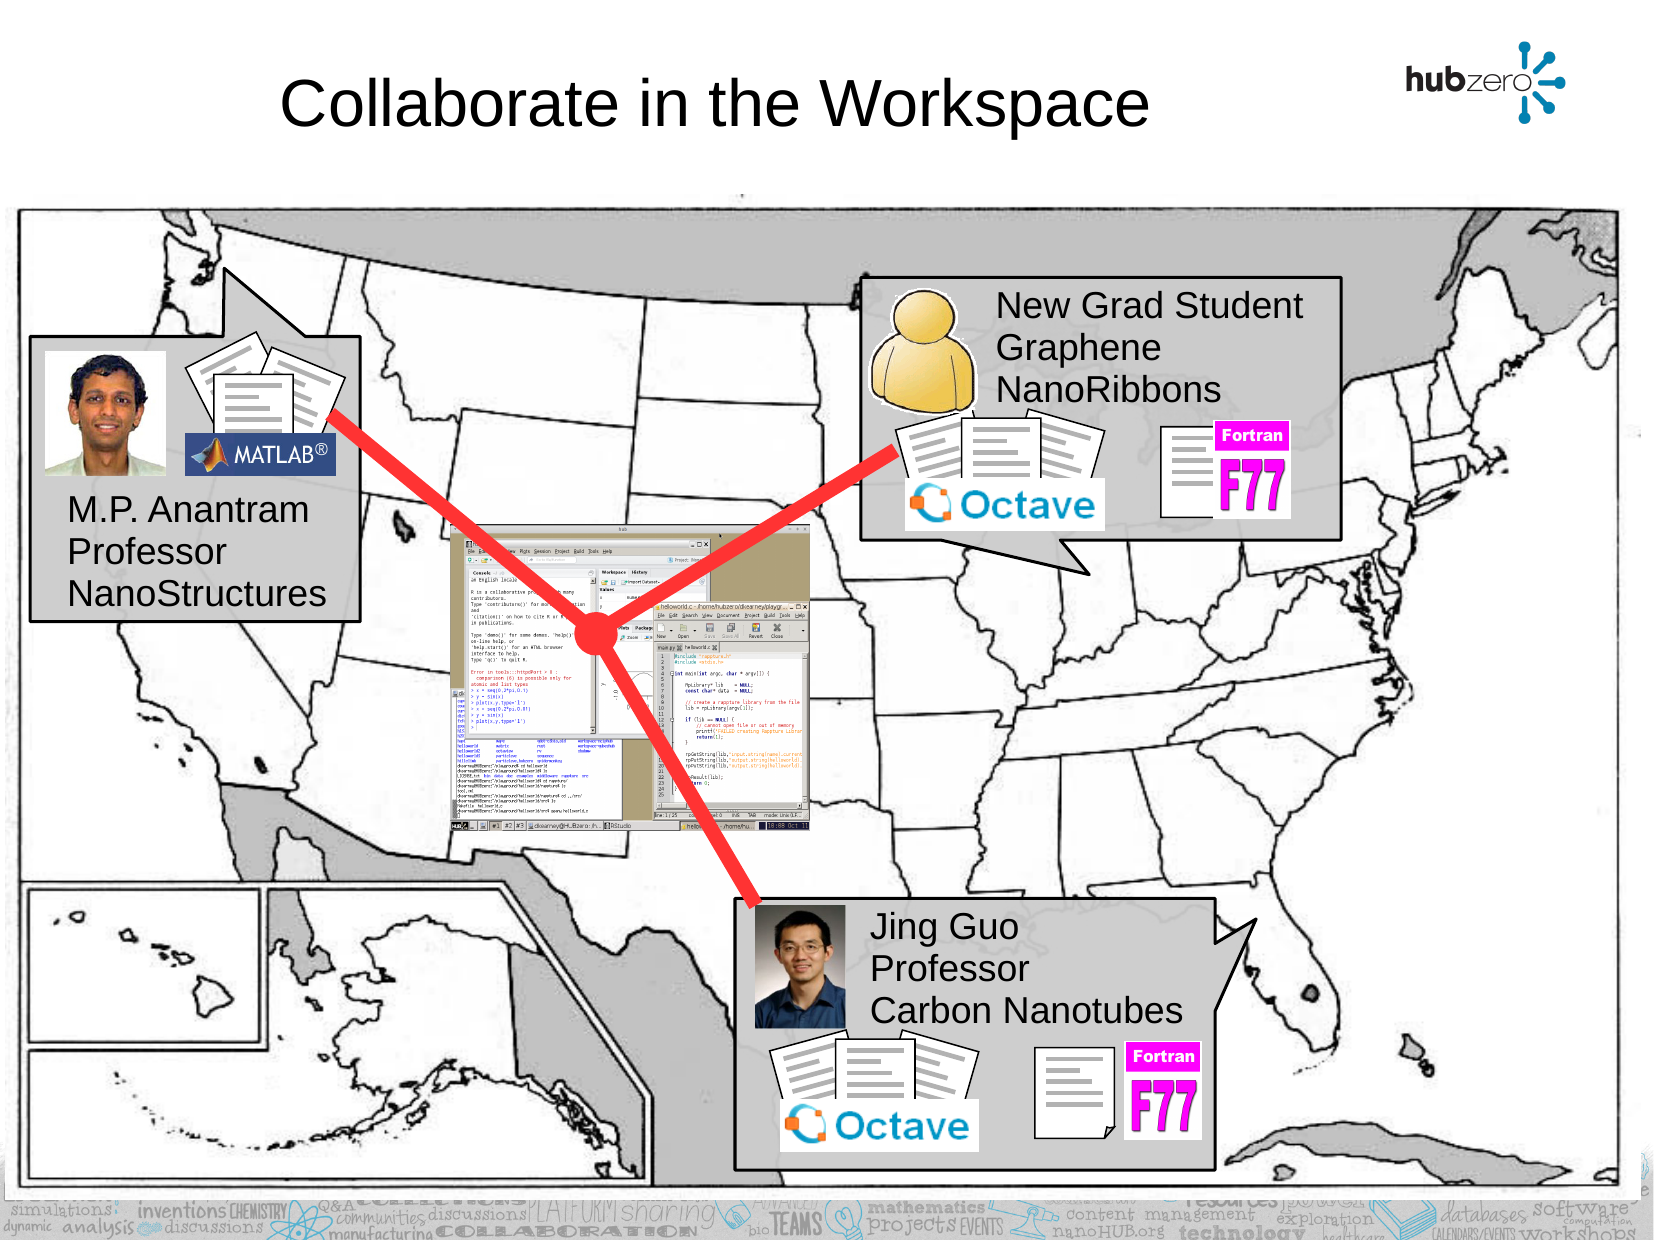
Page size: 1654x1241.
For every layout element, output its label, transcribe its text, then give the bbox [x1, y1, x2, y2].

text_box Jing Guo Professor Carbon Nanotubes [855, 898, 1199, 1040]
text_box M.P. Anantram Professor NanoStructures [52, 480, 342, 622]
text_box [860, 277, 1342, 575]
picture [0, 194, 1654, 1240]
picture [1402, 38, 1569, 127]
text_box New Grad Student Graphene NanoRibbons [980, 277, 1319, 419]
text_box [735, 898, 1257, 1171]
text_box [30, 268, 361, 622]
title Collaborate in the Workspace [82, 46, 1351, 161]
